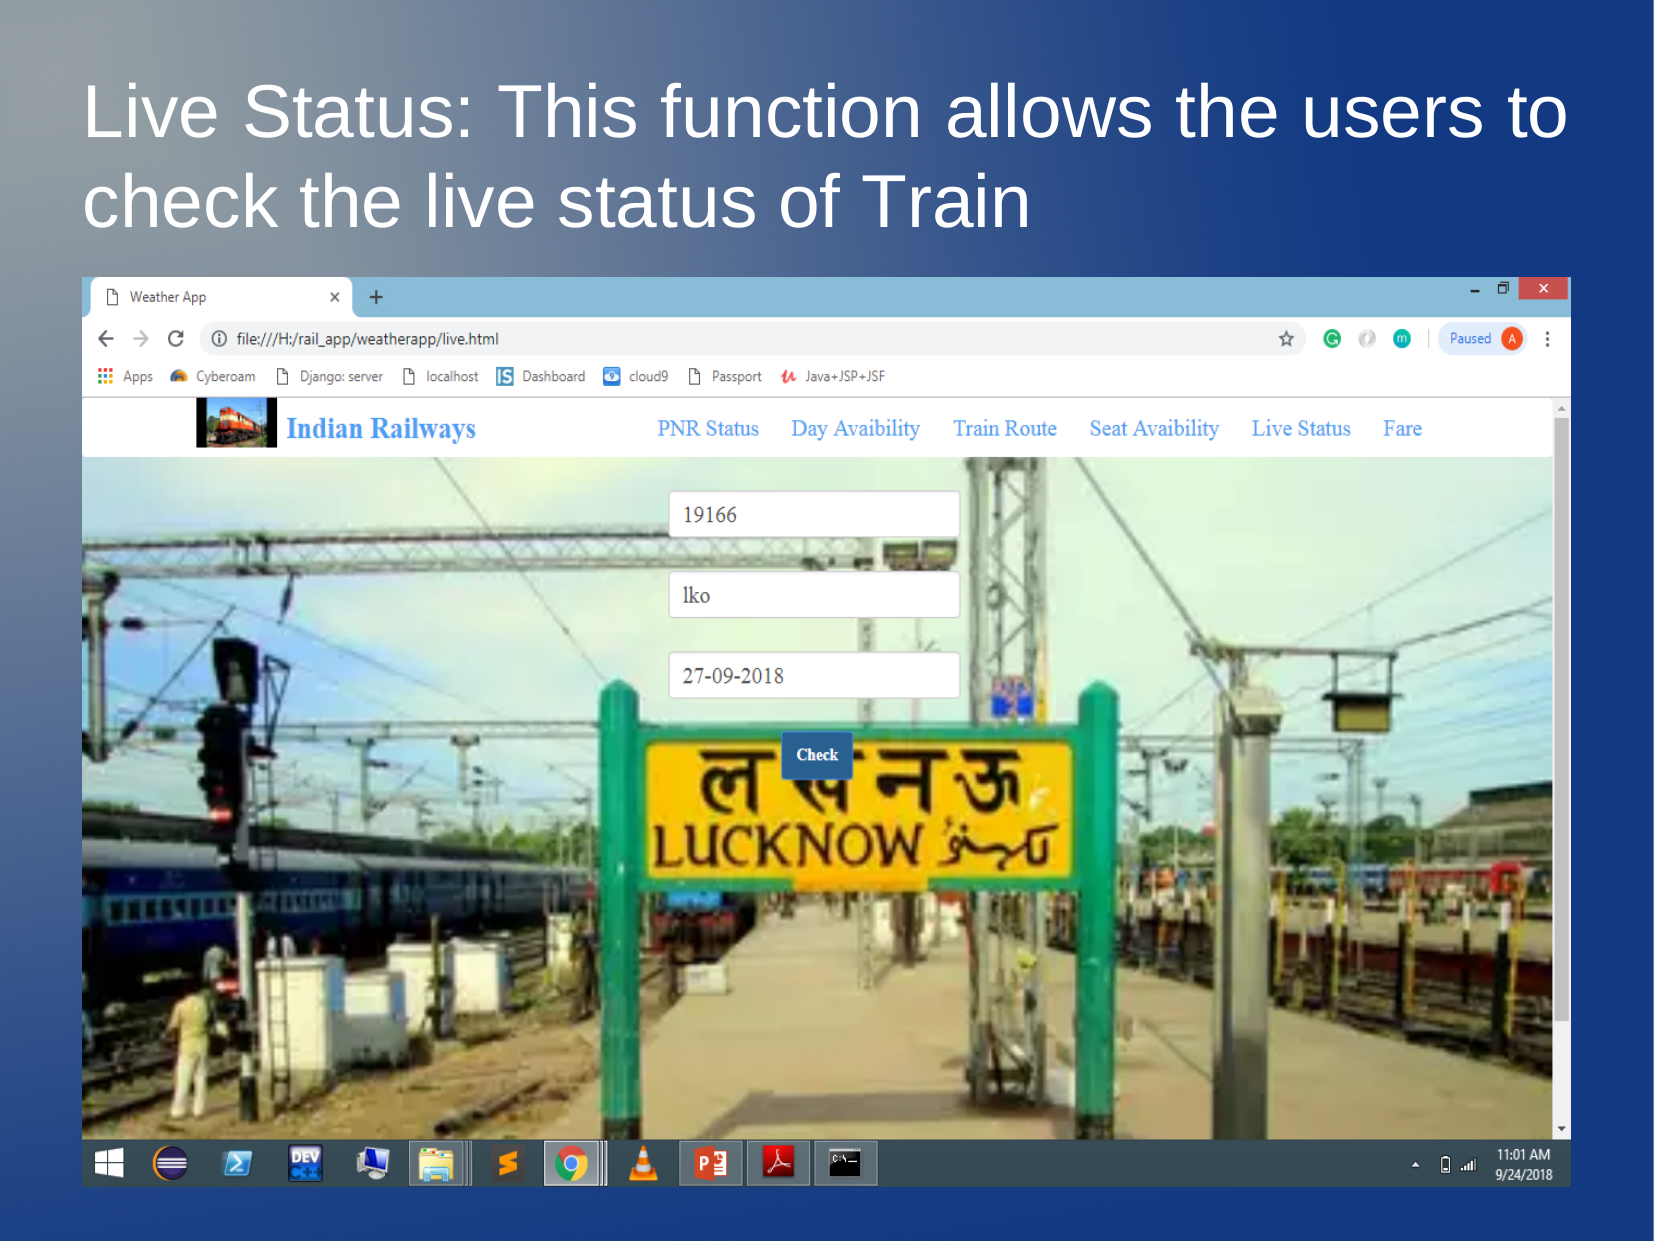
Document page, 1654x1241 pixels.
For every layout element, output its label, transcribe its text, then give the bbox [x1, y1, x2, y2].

picture [82, 277, 1571, 1187]
title Live Status: This function allows the users to check the live status of Train [82, 49, 1571, 257]
